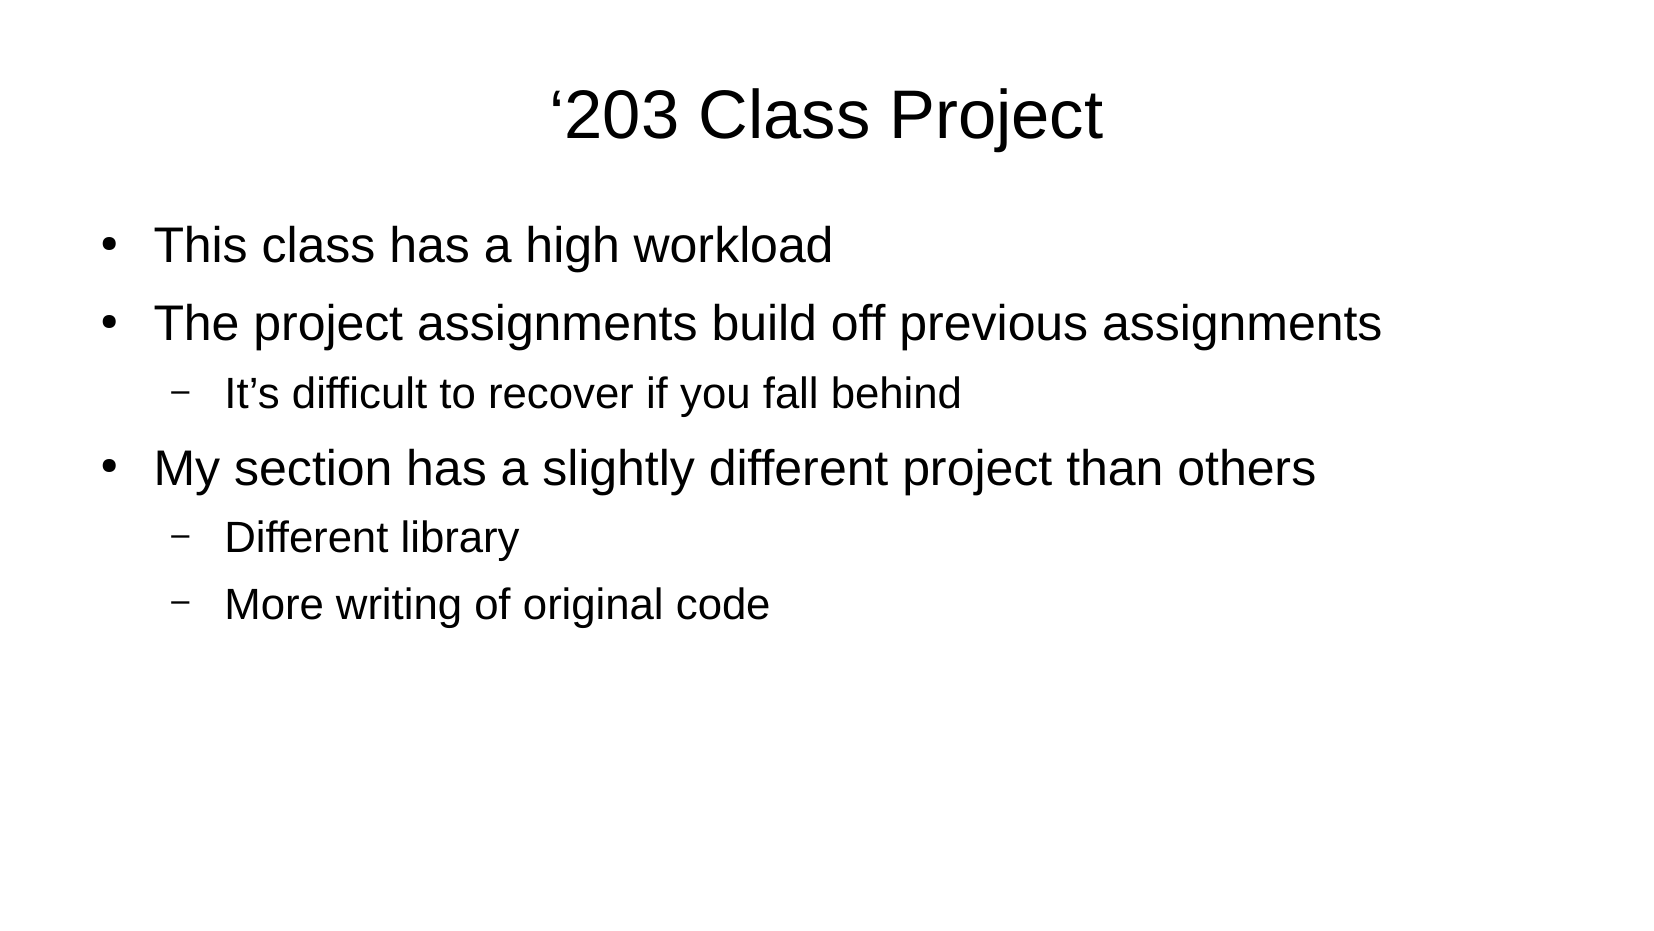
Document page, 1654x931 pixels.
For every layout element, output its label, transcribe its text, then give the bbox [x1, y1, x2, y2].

title ‘203 Class Project [82, 37, 1571, 193]
list This class has a high workload The project assignments build off previous assignments It’s difficult to recover if you fall behind My section has a slightly different project than others Different library More writing of original code [82, 217, 1571, 758]
